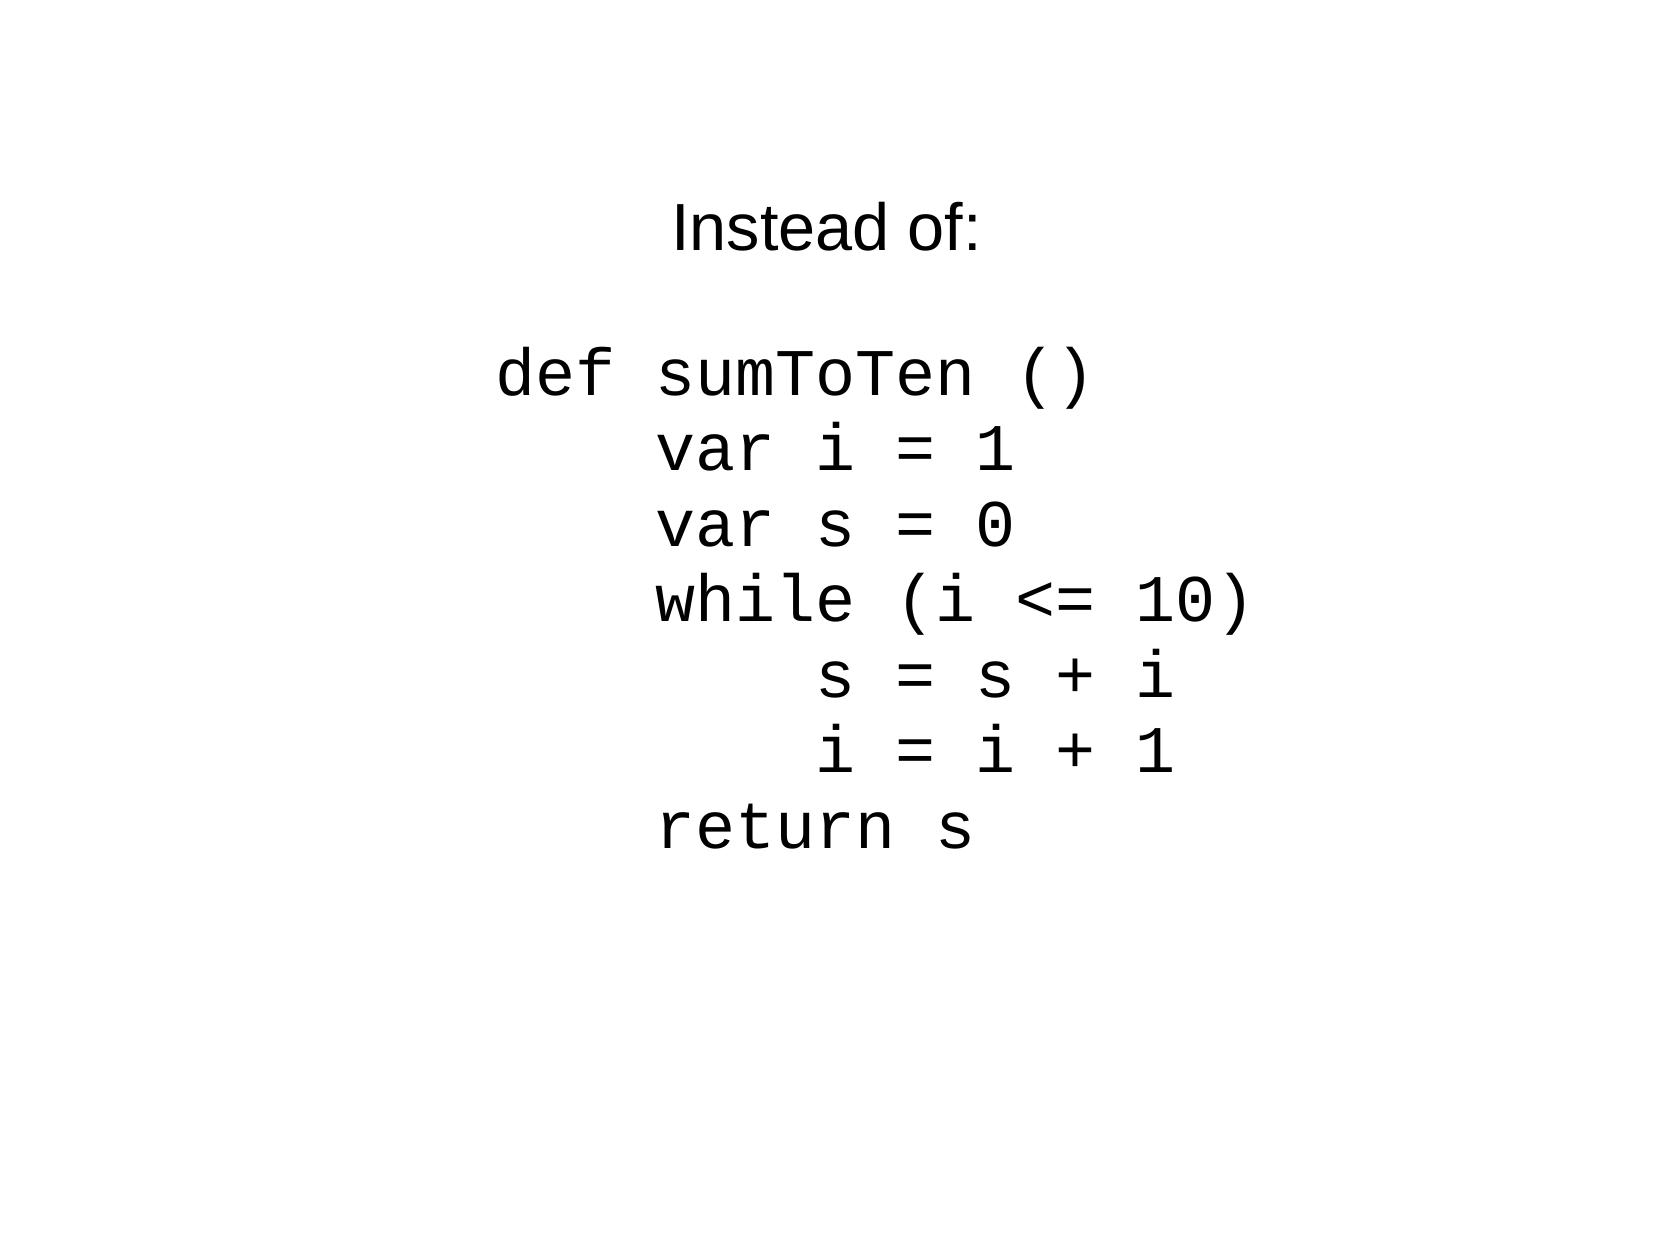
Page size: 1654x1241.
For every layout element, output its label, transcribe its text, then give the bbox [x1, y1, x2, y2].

subtitle Instead of: def sumToTen () var i = 1 var s = 0 while (i <= 10) s = s + i i = i + 1 return s [335, 49, 1318, 1010]
